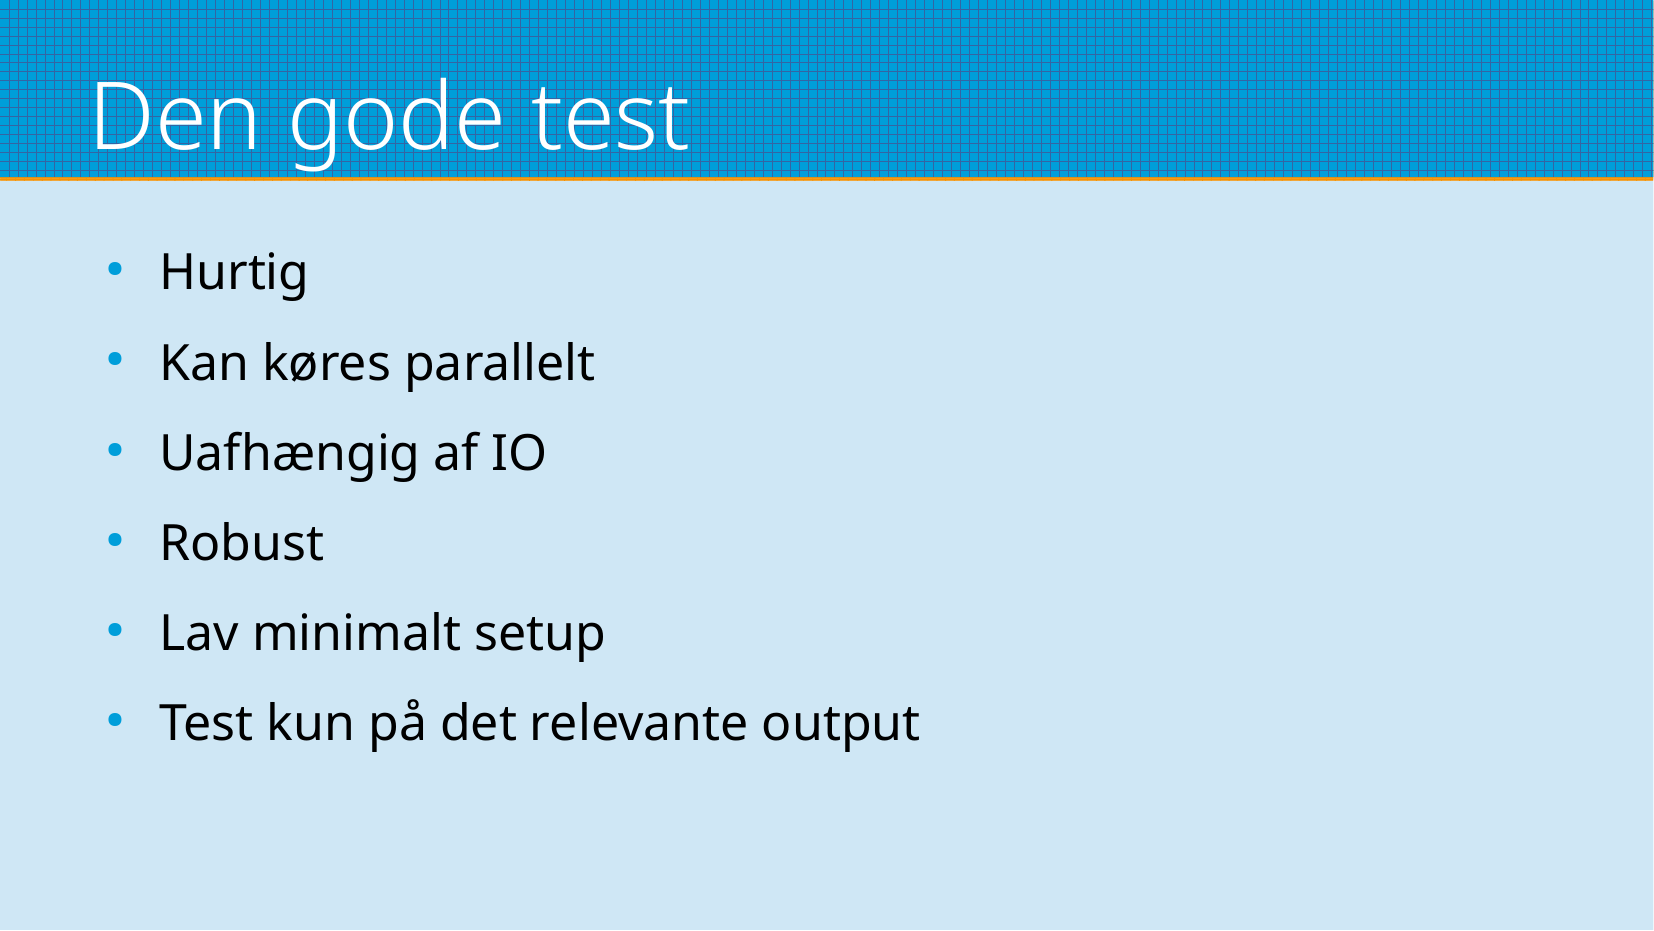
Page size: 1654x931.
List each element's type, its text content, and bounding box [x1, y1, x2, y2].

list Hurtig Kan køres parallelt Uafhængig af IO Robust Lav minimalt setup Test kun på det relevante output [88, 236, 1565, 813]
title Den gode test [88, 14, 1565, 178]
